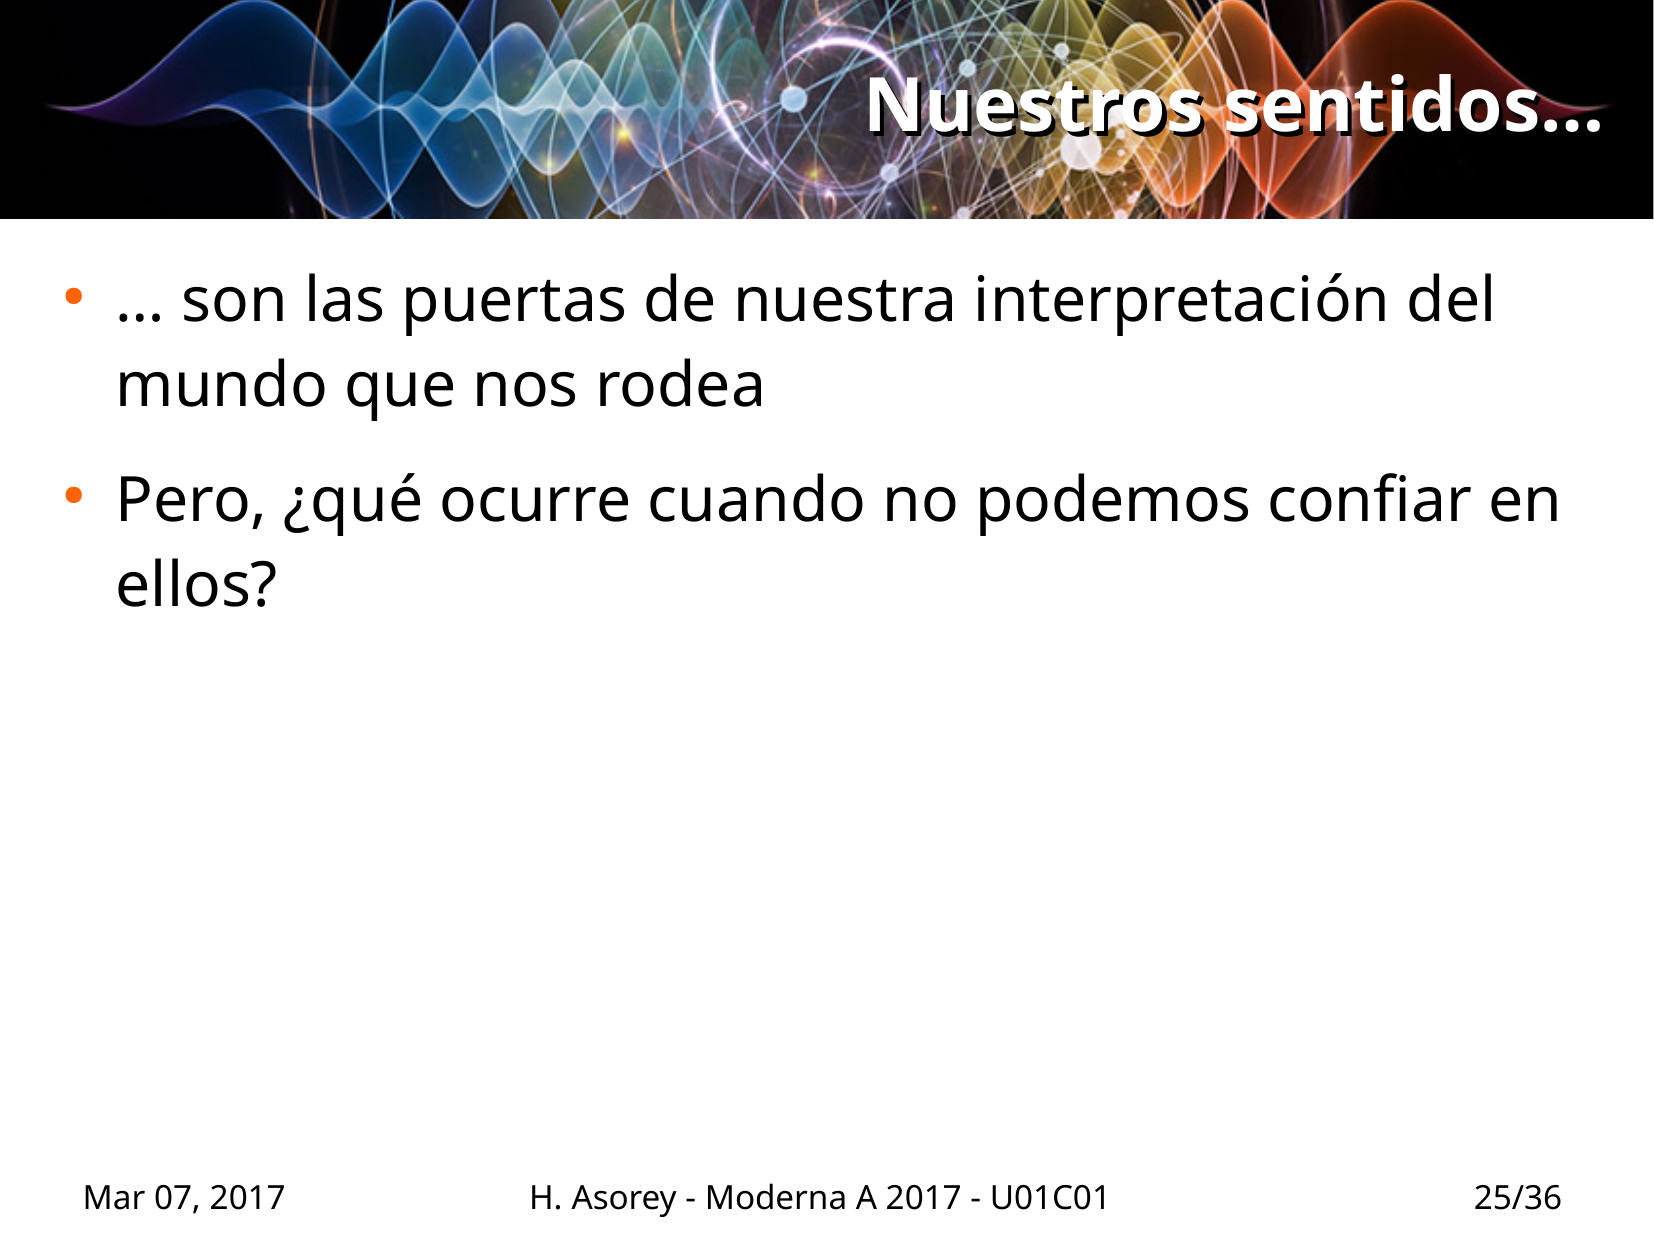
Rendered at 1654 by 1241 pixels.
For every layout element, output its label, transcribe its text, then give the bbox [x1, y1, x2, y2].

picture [0, 0, 1654, 219]
list … son las puertas de nuestra interpretación del mundo que nos rodea Pero, ¿qué ocurre cuando no podemos confiar en ellos? [45, 255, 1606, 1156]
title Nuestros sentidos… [45, 15, 1606, 191]
